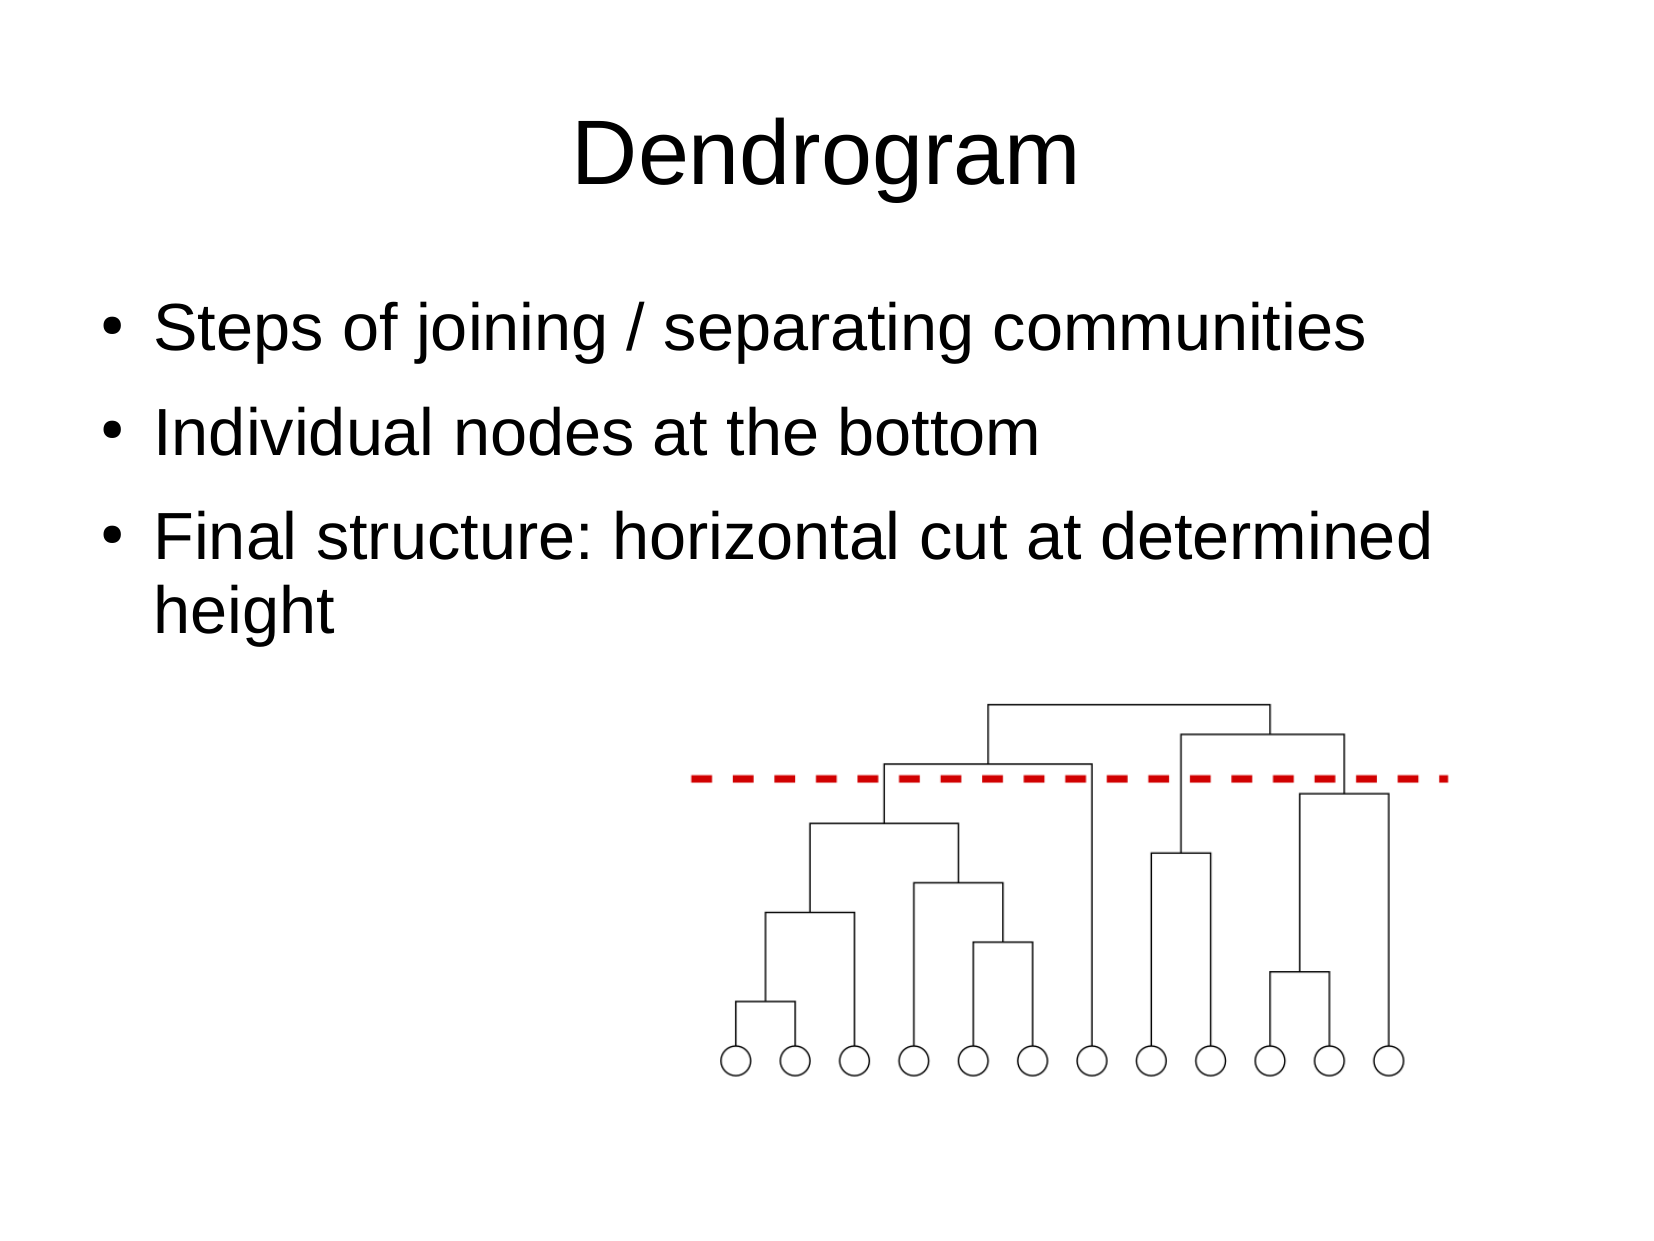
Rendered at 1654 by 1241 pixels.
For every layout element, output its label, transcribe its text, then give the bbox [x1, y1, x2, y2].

title Dendrogram [82, 49, 1571, 257]
picture [660, 649, 1490, 1141]
list Steps of joining / separating communities Individual nodes at the bottom Final structure: horizontal cut at determined height [82, 290, 1571, 1010]
